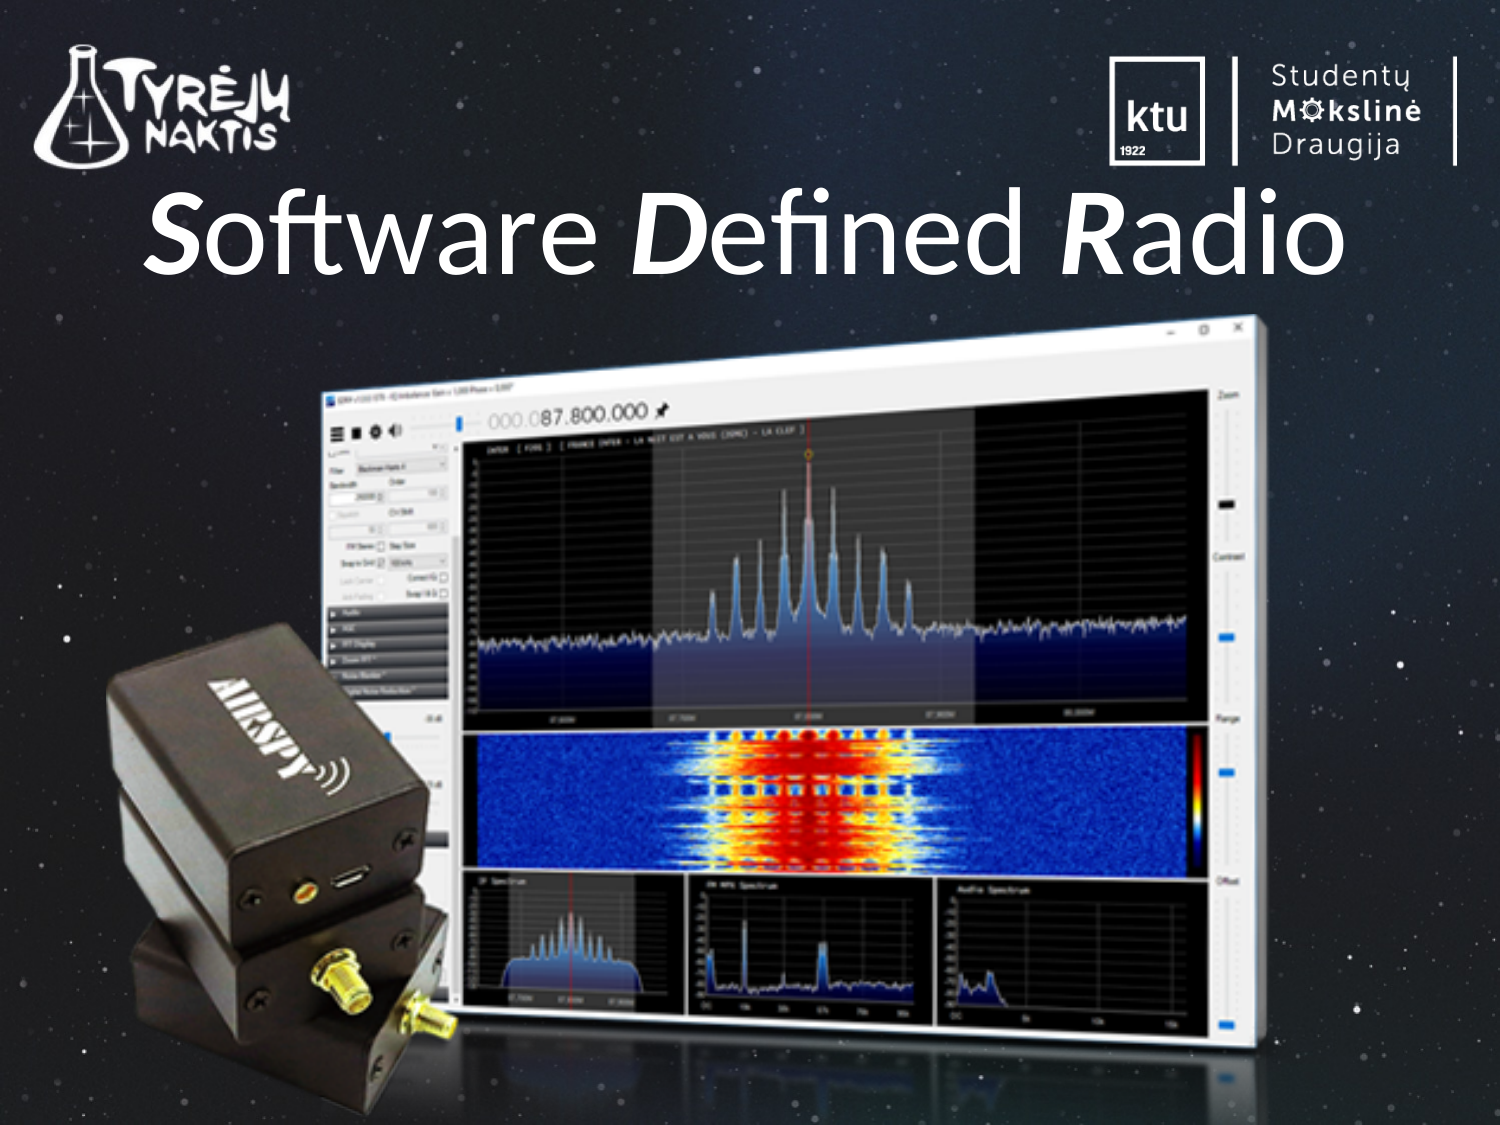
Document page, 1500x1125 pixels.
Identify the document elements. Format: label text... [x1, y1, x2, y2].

picture [0, 0, 1500, 1125]
text_box Software Defined Radio [129, 141, 1369, 307]
list [75, 262, 1426, 1005]
